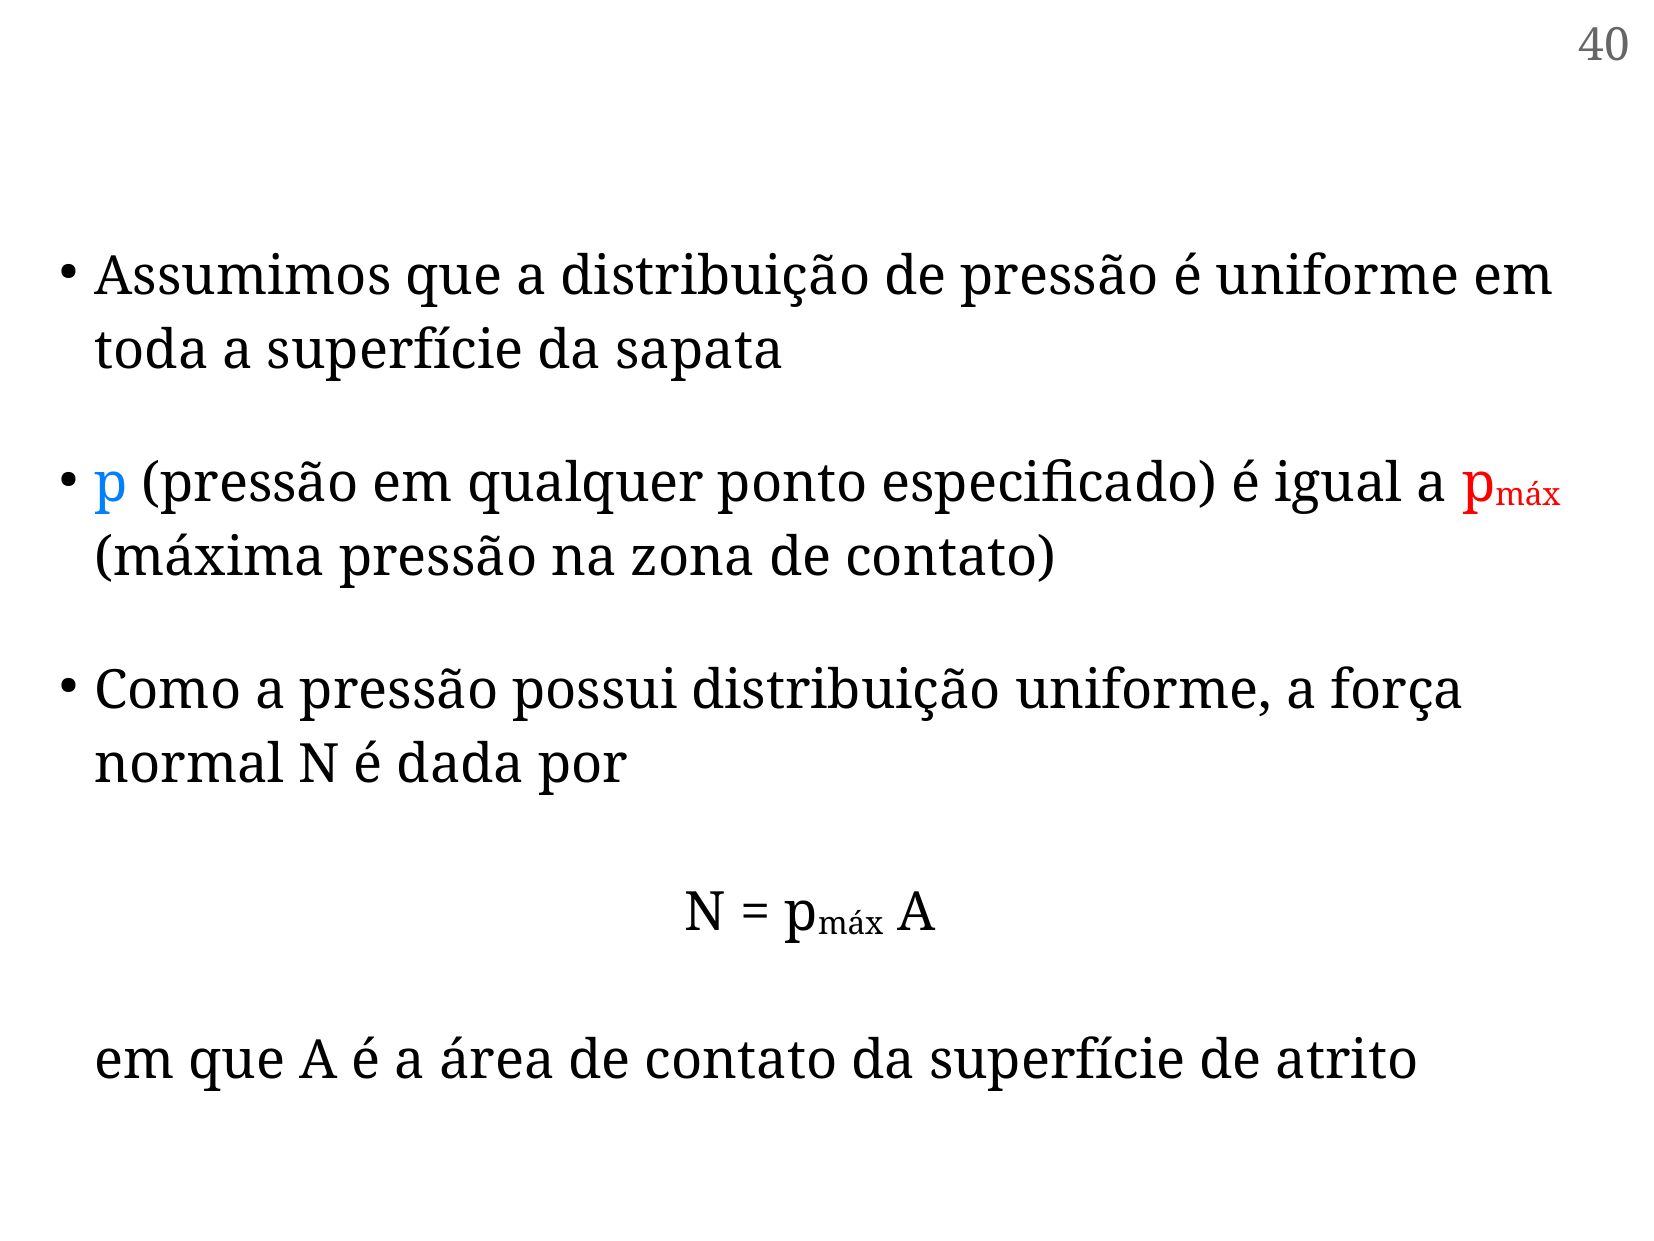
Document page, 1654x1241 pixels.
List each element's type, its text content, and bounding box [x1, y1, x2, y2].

list Assumimos que a distribuição de pressão é uniforme em toda a superfície da sapata p (pressão em qualquer ponto especificado) é igual a pmáx (máxima pressão na zona de contato) Como a pressão possui distribuição uniforme, a força normal N é dada por N = pmáx A em que A é a área de contato da superfície de atrito [59, 236, 1595, 1211]
